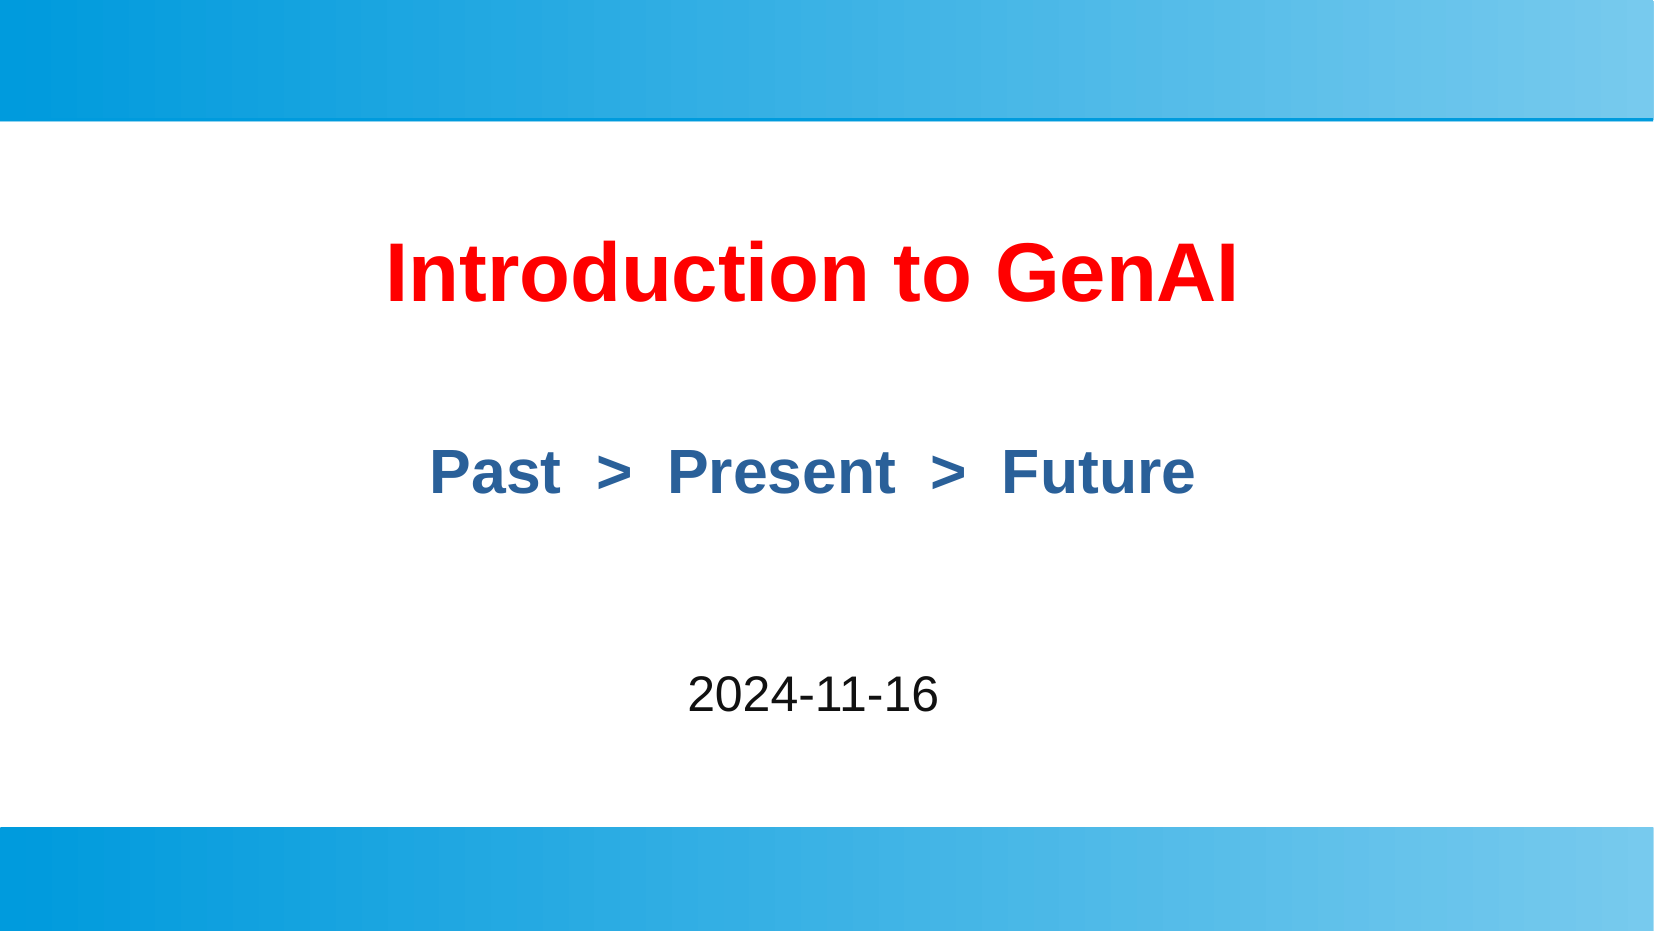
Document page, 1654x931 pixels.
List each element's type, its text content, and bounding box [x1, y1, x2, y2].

title Past > Present > Future [75, 396, 1552, 547]
title Introduction to GenAI [75, 197, 1552, 348]
title 2024-11-16 [75, 637, 1552, 751]
